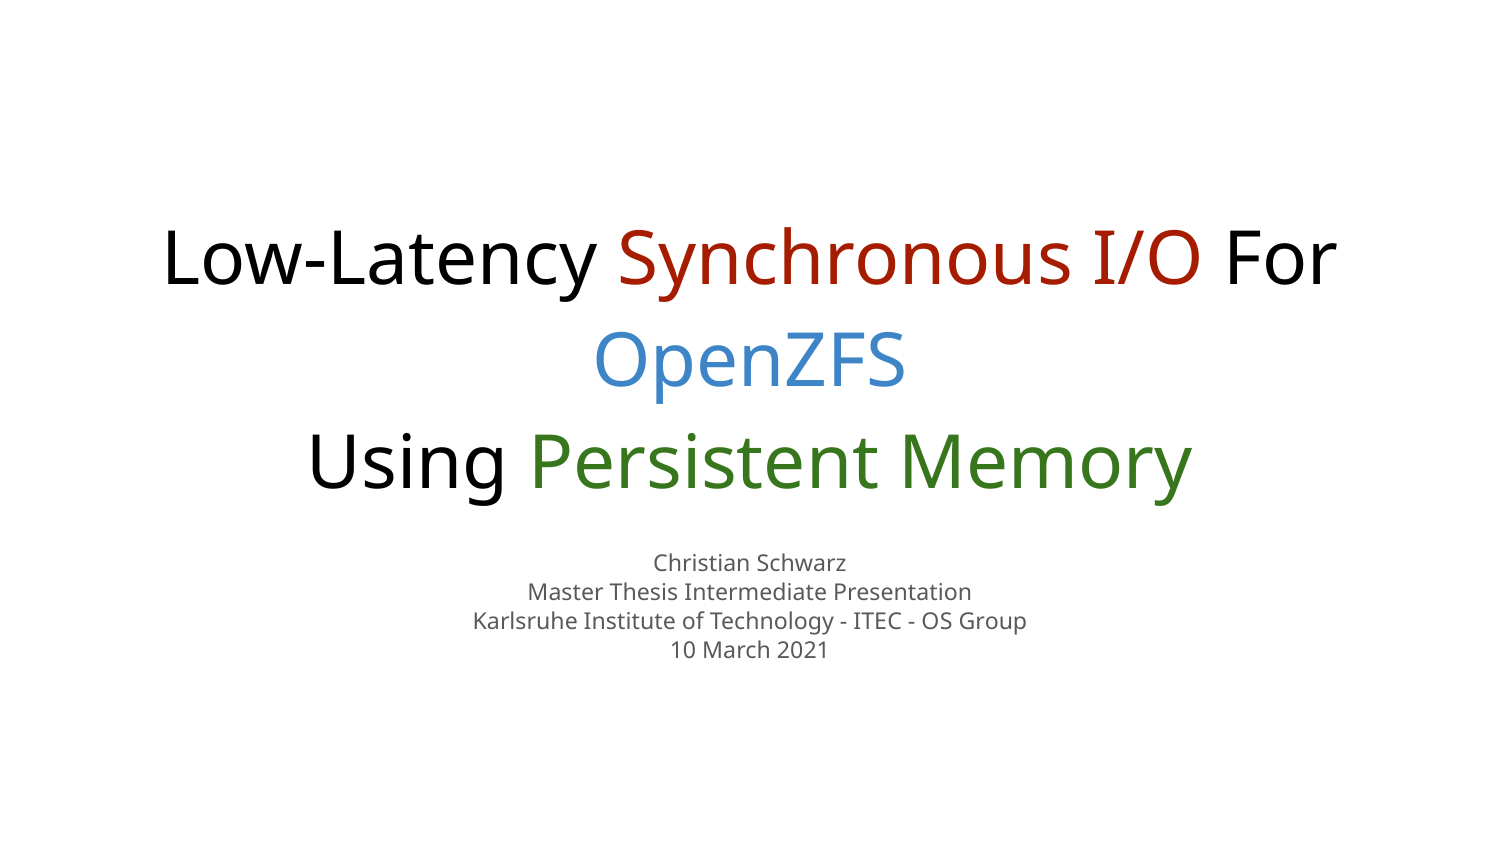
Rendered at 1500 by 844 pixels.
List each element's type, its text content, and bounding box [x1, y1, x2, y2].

title Low-Latency Synchronous I/O For OpenZFS Using Persistent Memory [51, 188, 1449, 526]
subtitle Christian Schwarz Master Thesis Intermediate Presentation Karlsruhe Institute of Technology - ITEC - OS Group 10 March 2021 [51, 531, 1449, 662]
